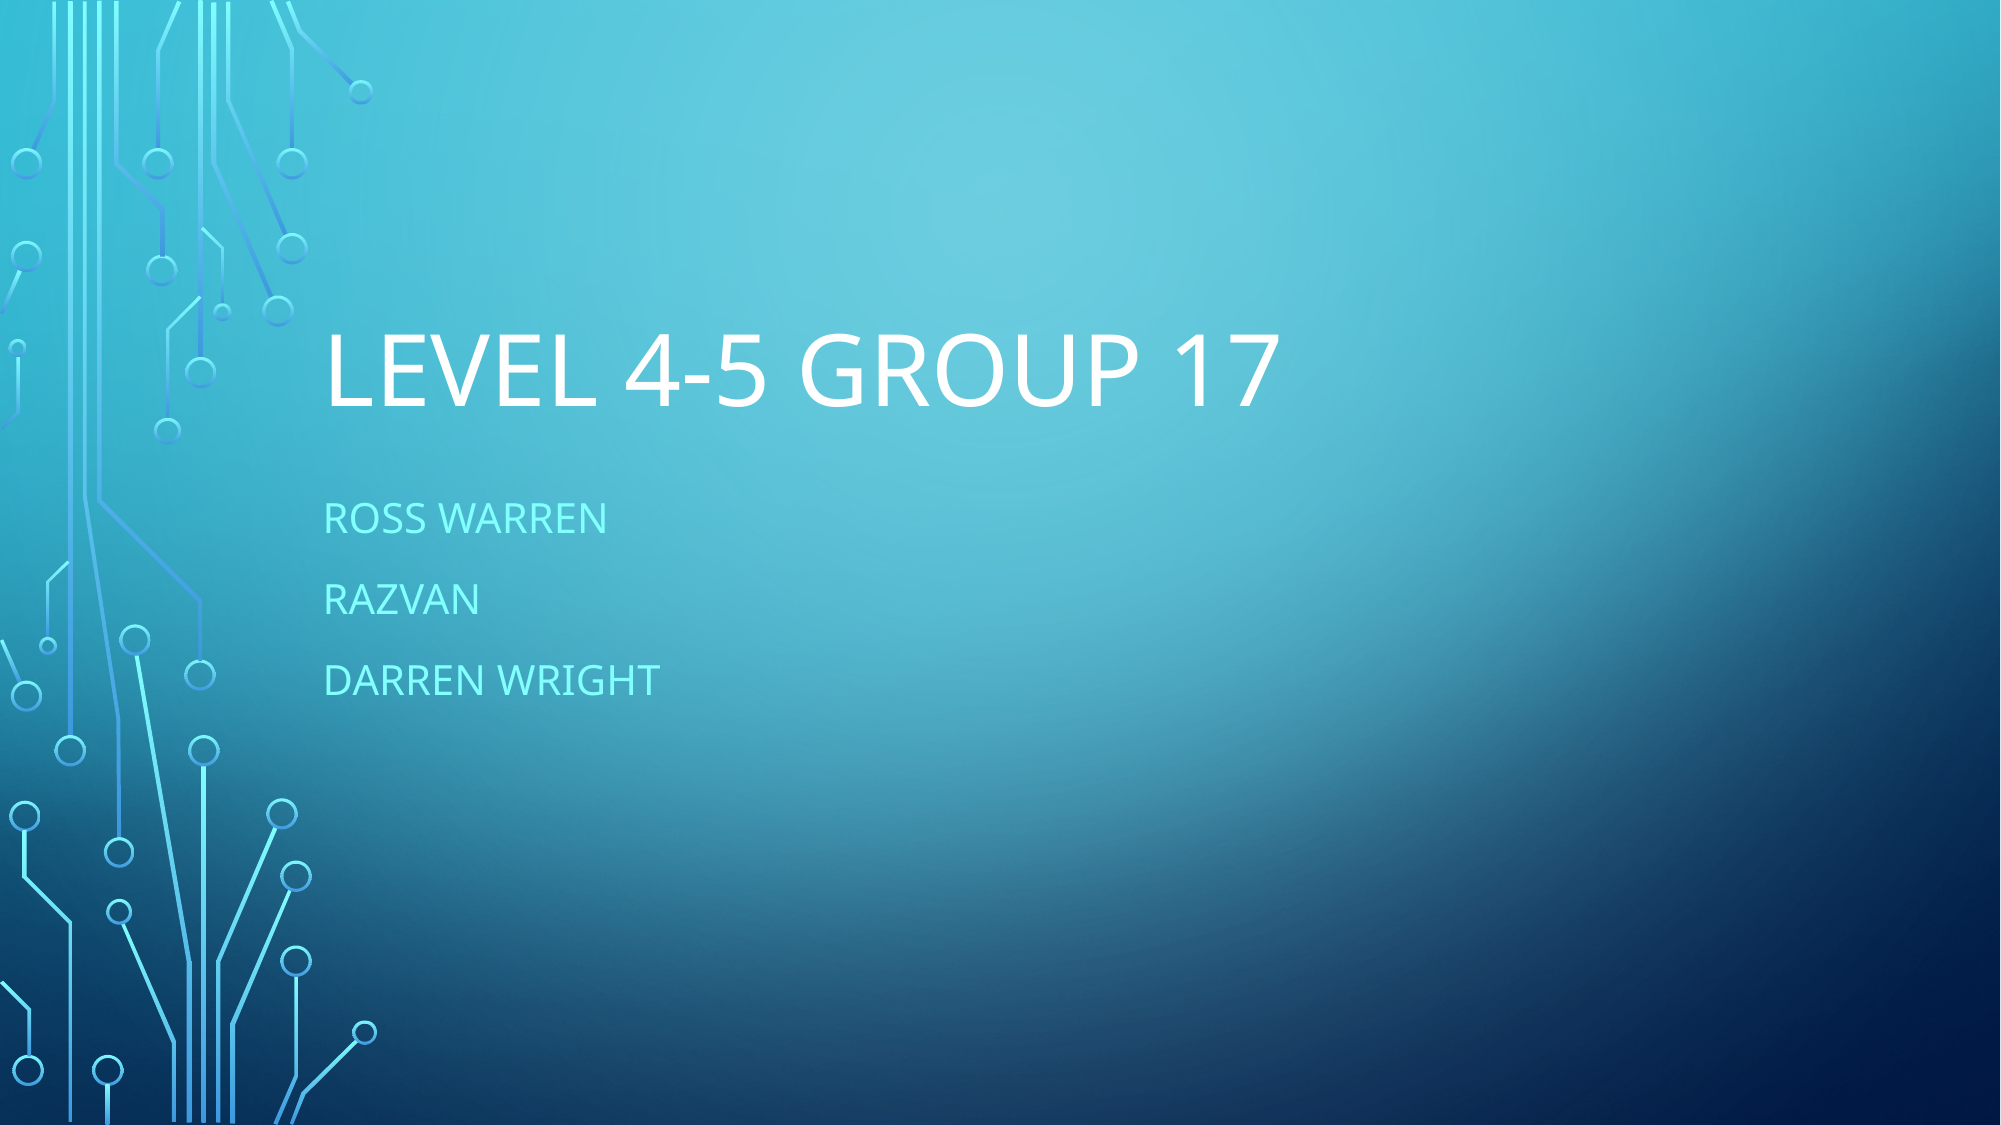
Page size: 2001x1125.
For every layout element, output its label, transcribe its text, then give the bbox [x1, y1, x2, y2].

title Level 4-5 Group 17 [307, 43, 1750, 436]
subtitle Ross warren Razvan Darren wright [307, 474, 1750, 746]
